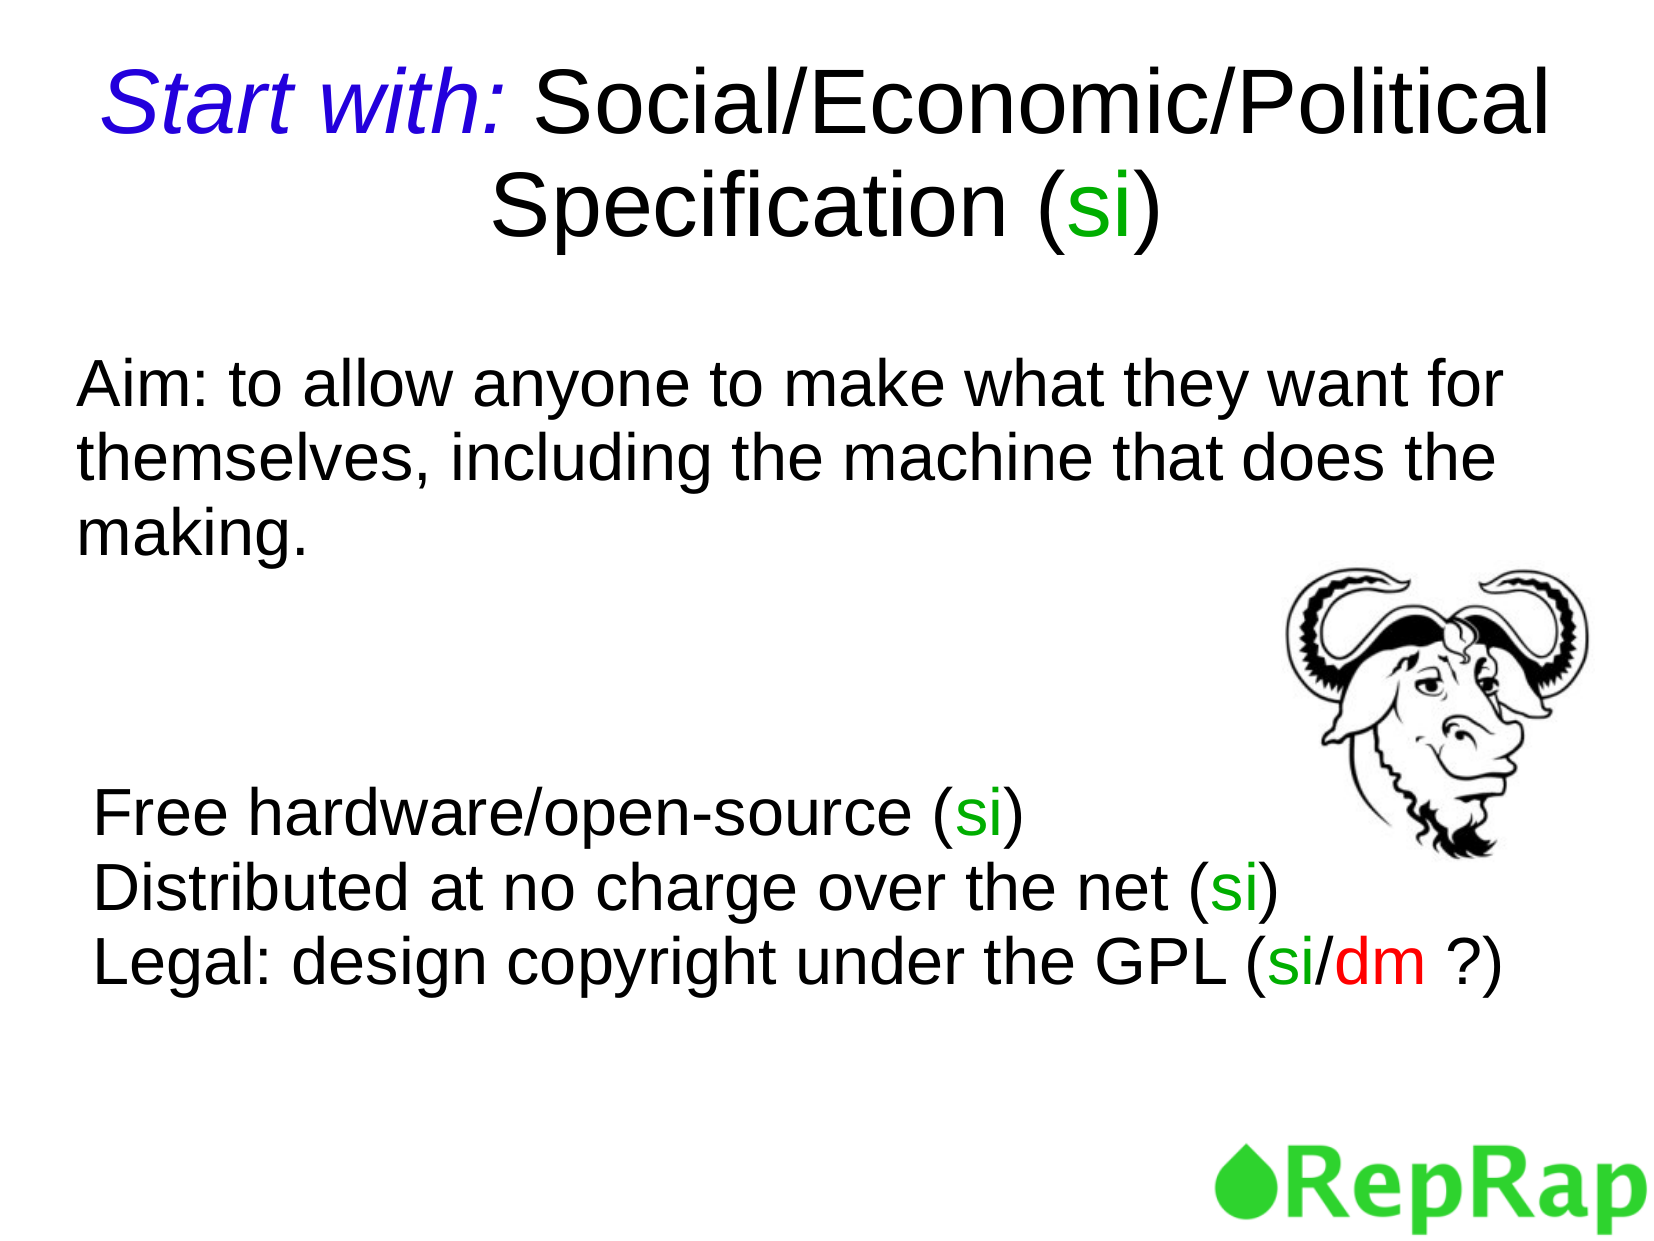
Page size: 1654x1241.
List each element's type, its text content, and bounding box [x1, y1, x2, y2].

title Start with: Social/Economic/Political Specification (si) [82, 37, 1571, 269]
subtitle Aim: to allow anyone to make what they want for themselves, including the machine that does the making. [76, 324, 1565, 741]
picture [1281, 560, 1595, 867]
picture [1210, 1140, 1653, 1241]
text_box Free hardware/open-source (si) Distributed at no charge over the net (si) Legal: design copyright under the GPL (si/dm ?) [59, 767, 1595, 1032]
